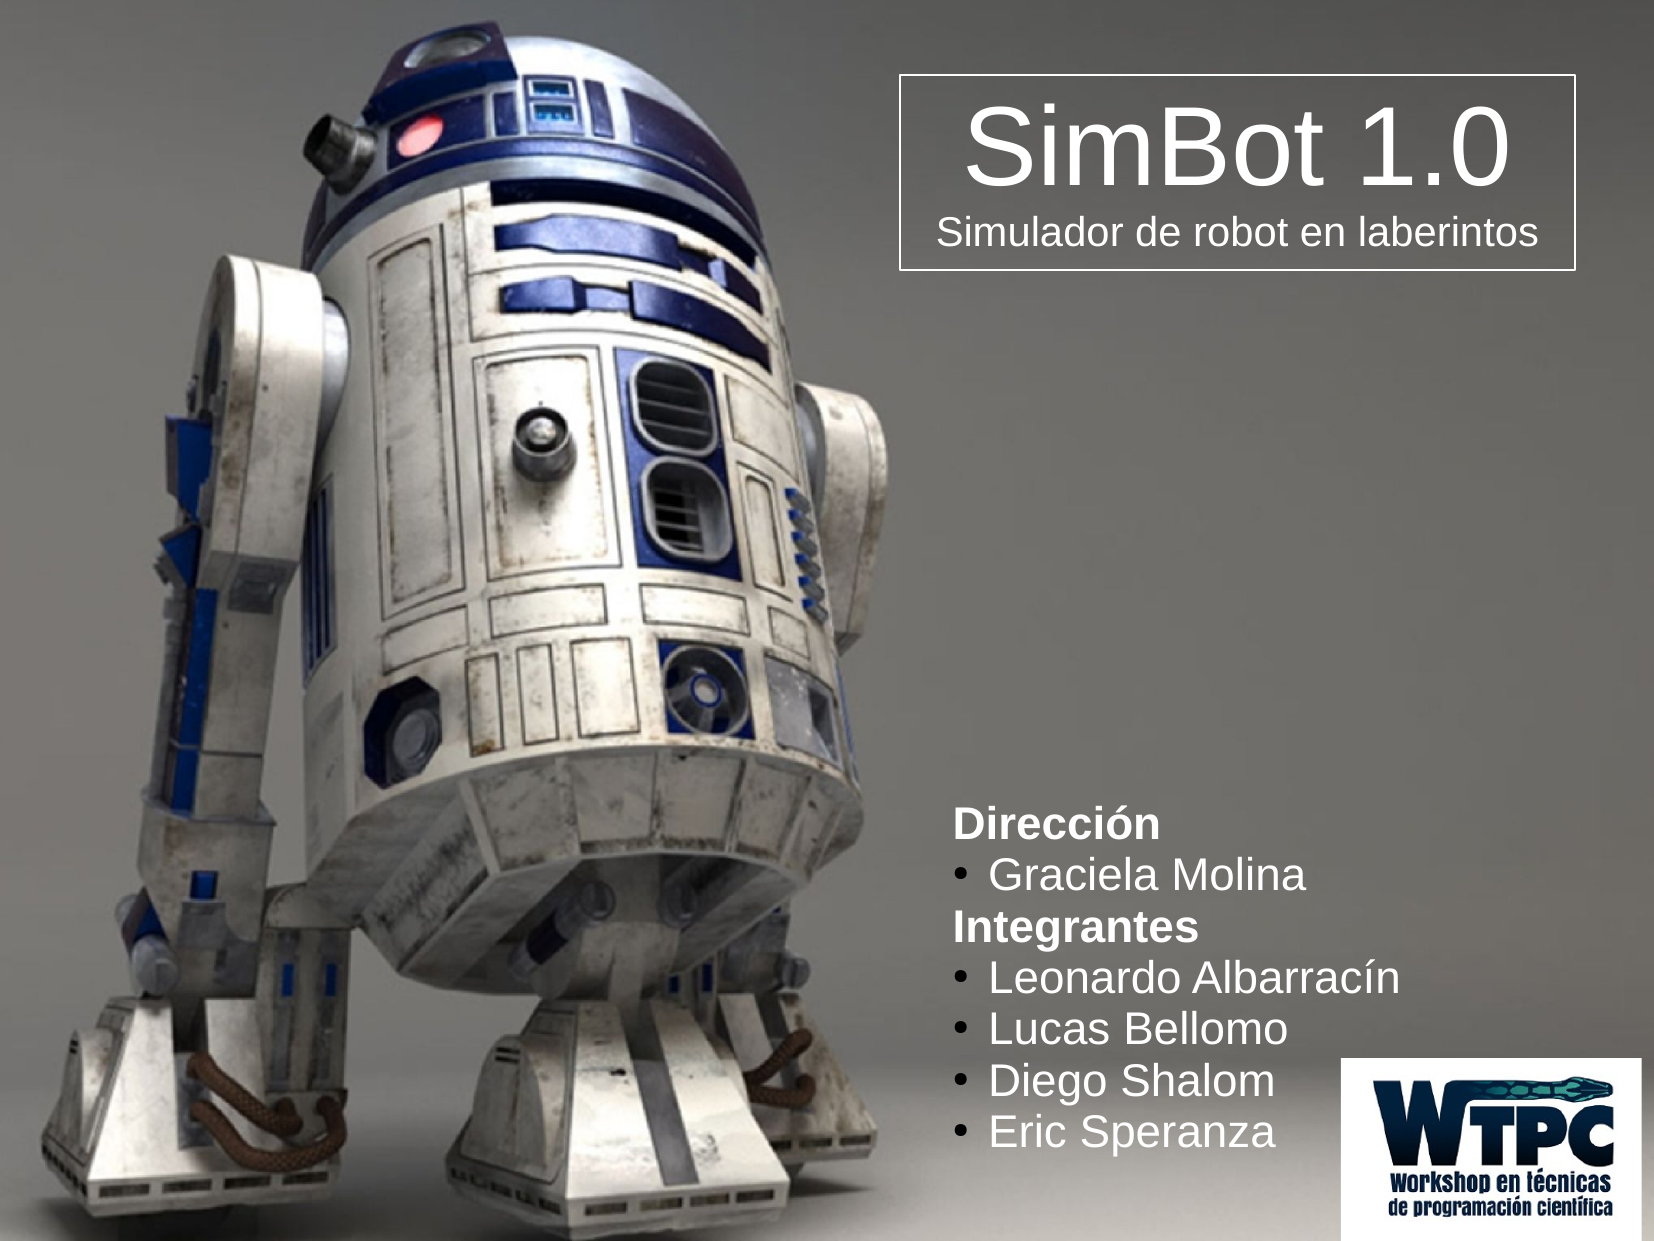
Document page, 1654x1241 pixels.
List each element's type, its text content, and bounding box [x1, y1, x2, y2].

text_box SimBot 1.0 Simulador de robot en laberintos [900, 75, 1576, 271]
text_box Dirección Graciela Molina Integrantes Leonardo Albarracín Lucas Bellomo Diego Shalom Eric Speranza [938, 790, 1599, 1165]
picture [0, 0, 1654, 1241]
